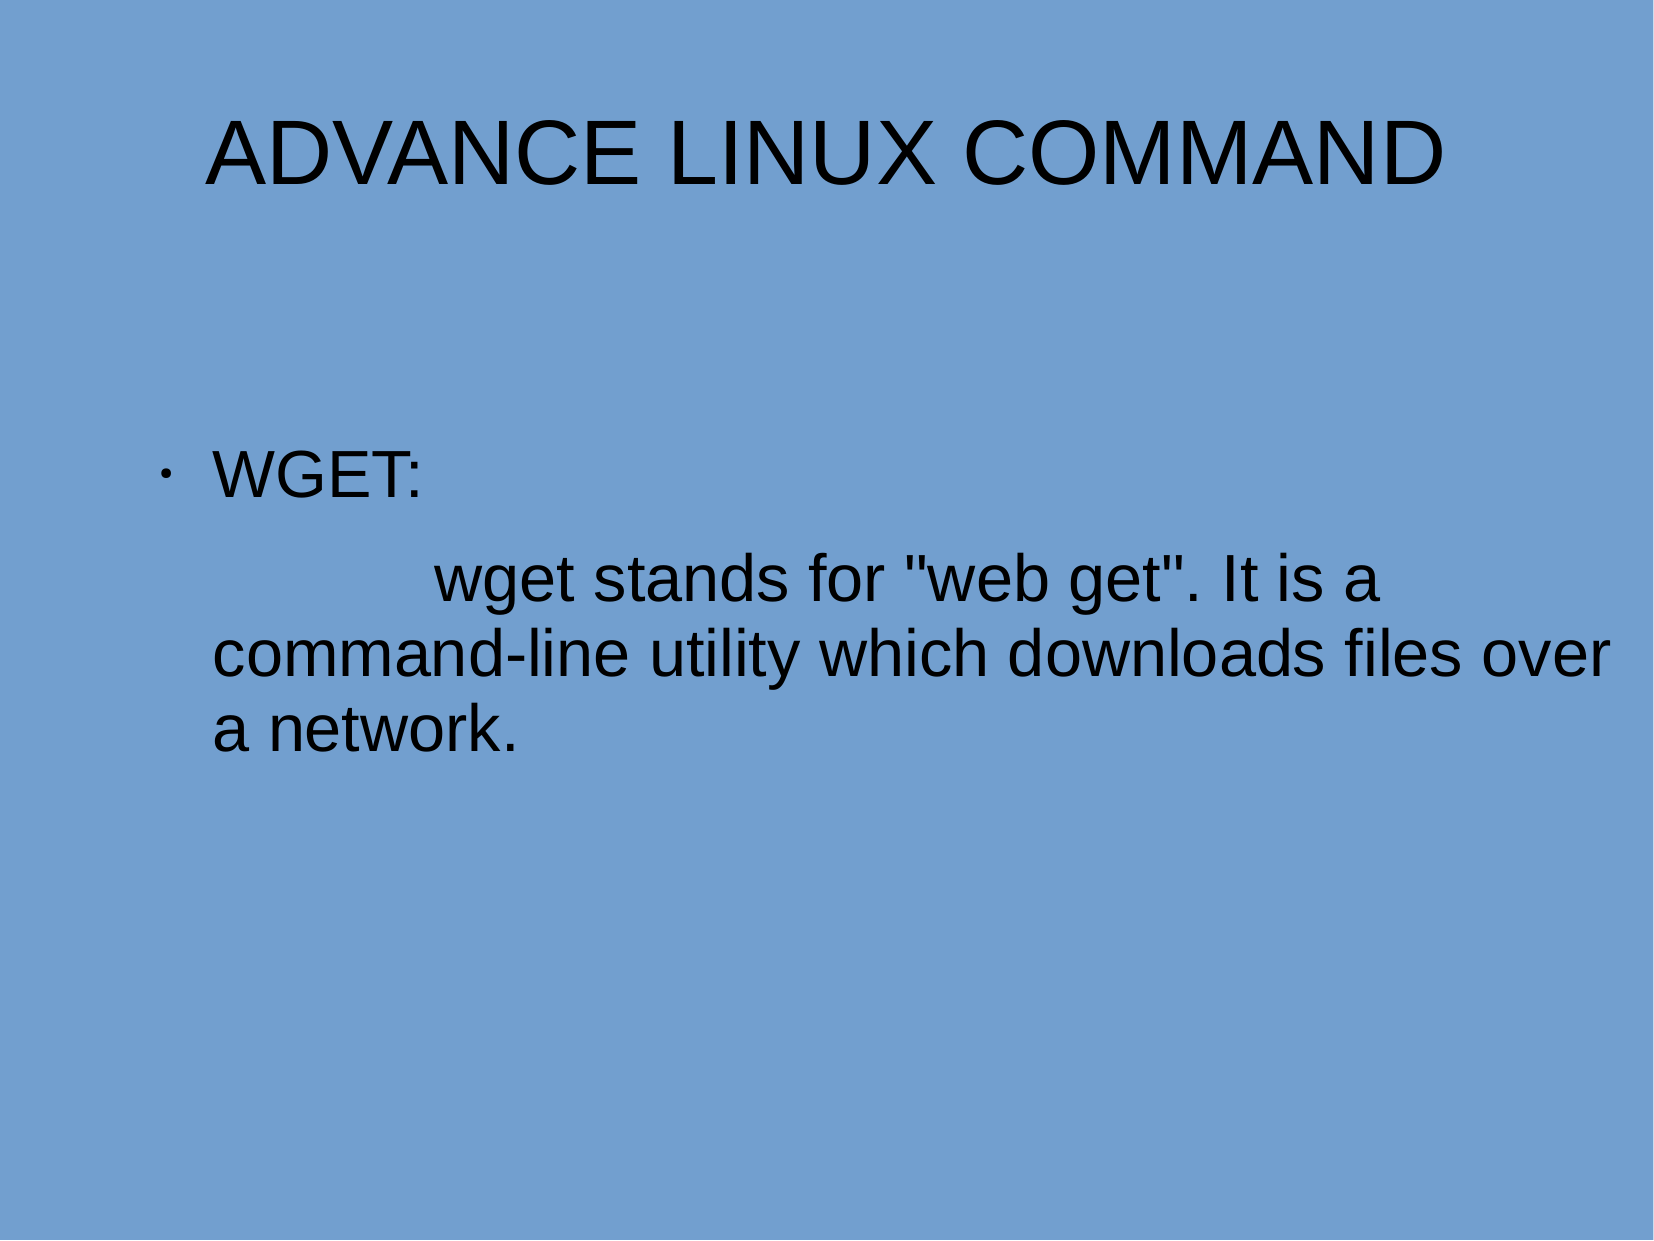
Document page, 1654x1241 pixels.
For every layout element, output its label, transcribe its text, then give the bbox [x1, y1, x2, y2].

title ADVANCE LINUX COMMAND [82, 49, 1571, 257]
list WGET: wget stands for "web get". It is a command-line utility which downloads files over a network. [141, 437, 1630, 844]
